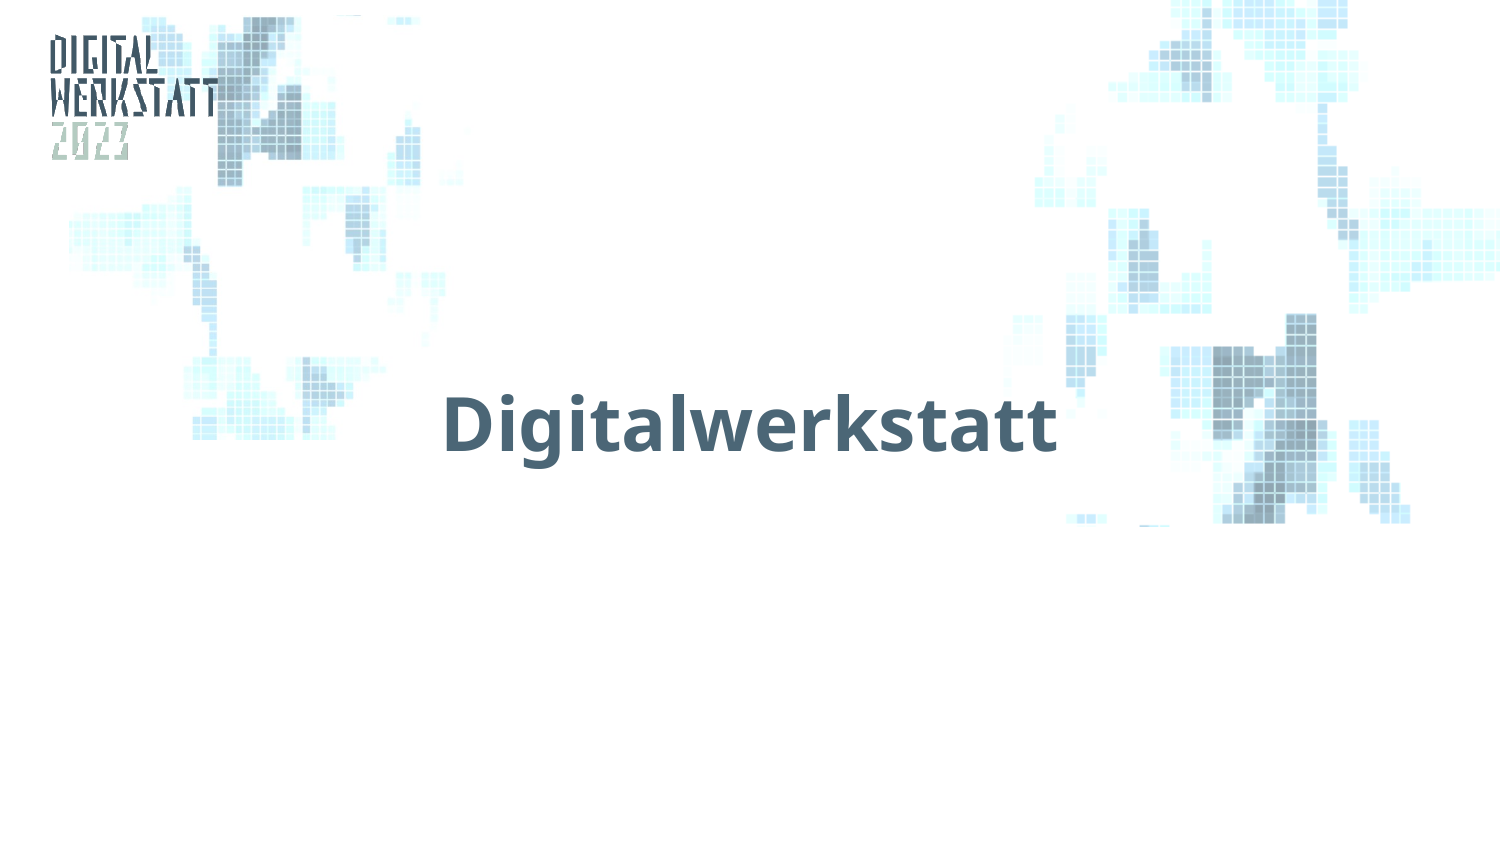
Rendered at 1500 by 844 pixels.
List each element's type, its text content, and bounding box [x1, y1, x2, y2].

title Digitalwerkstatt [51, 352, 1449, 491]
picture [21, 16, 727, 352]
picture [685, 0, 1500, 527]
